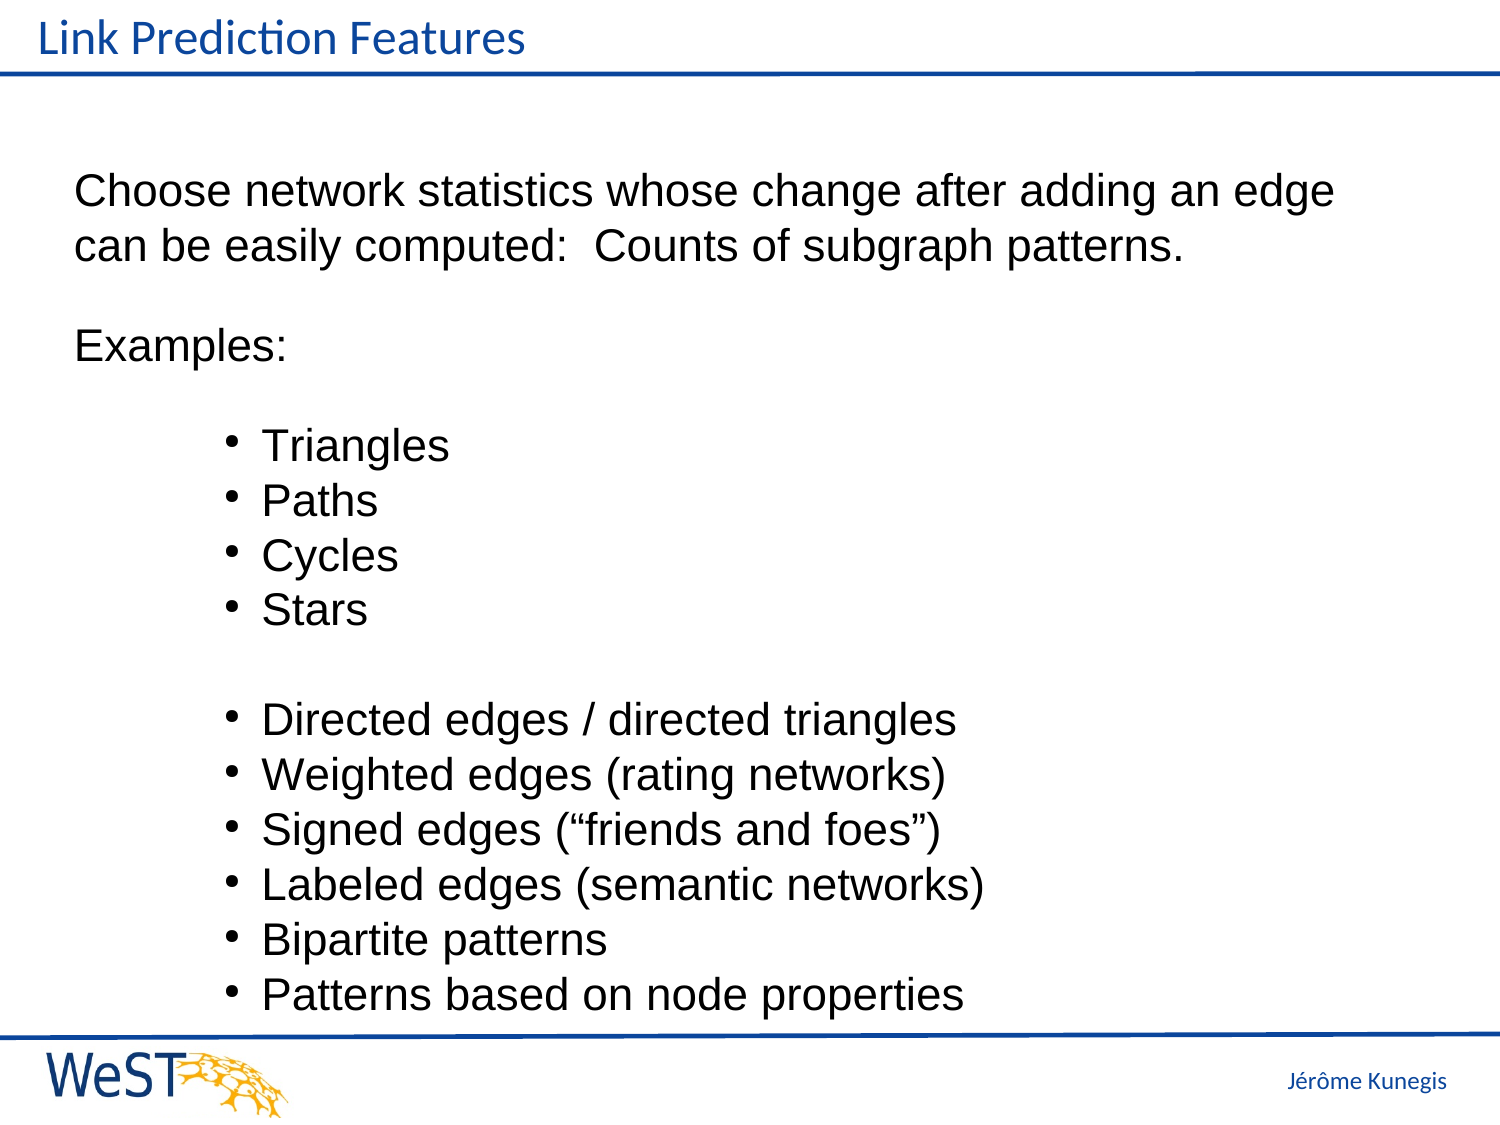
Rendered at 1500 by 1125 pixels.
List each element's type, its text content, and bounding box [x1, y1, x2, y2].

text_box Choose network statistics whose change after adding an edge can be easily computed: Counts of subgraph patterns. Examples: Triangles Paths Cycles Stars Directed edges / directed triangles Weighted edges (rating networks) Signed edges (“friends and foes”) Labeled edges (semantic networks) Bipartite patterns Patterns based on node properties [59, 107, 1352, 1028]
picture [41, 1046, 302, 1118]
text_box Link Prediction Features [23, 0, 1418, 86]
